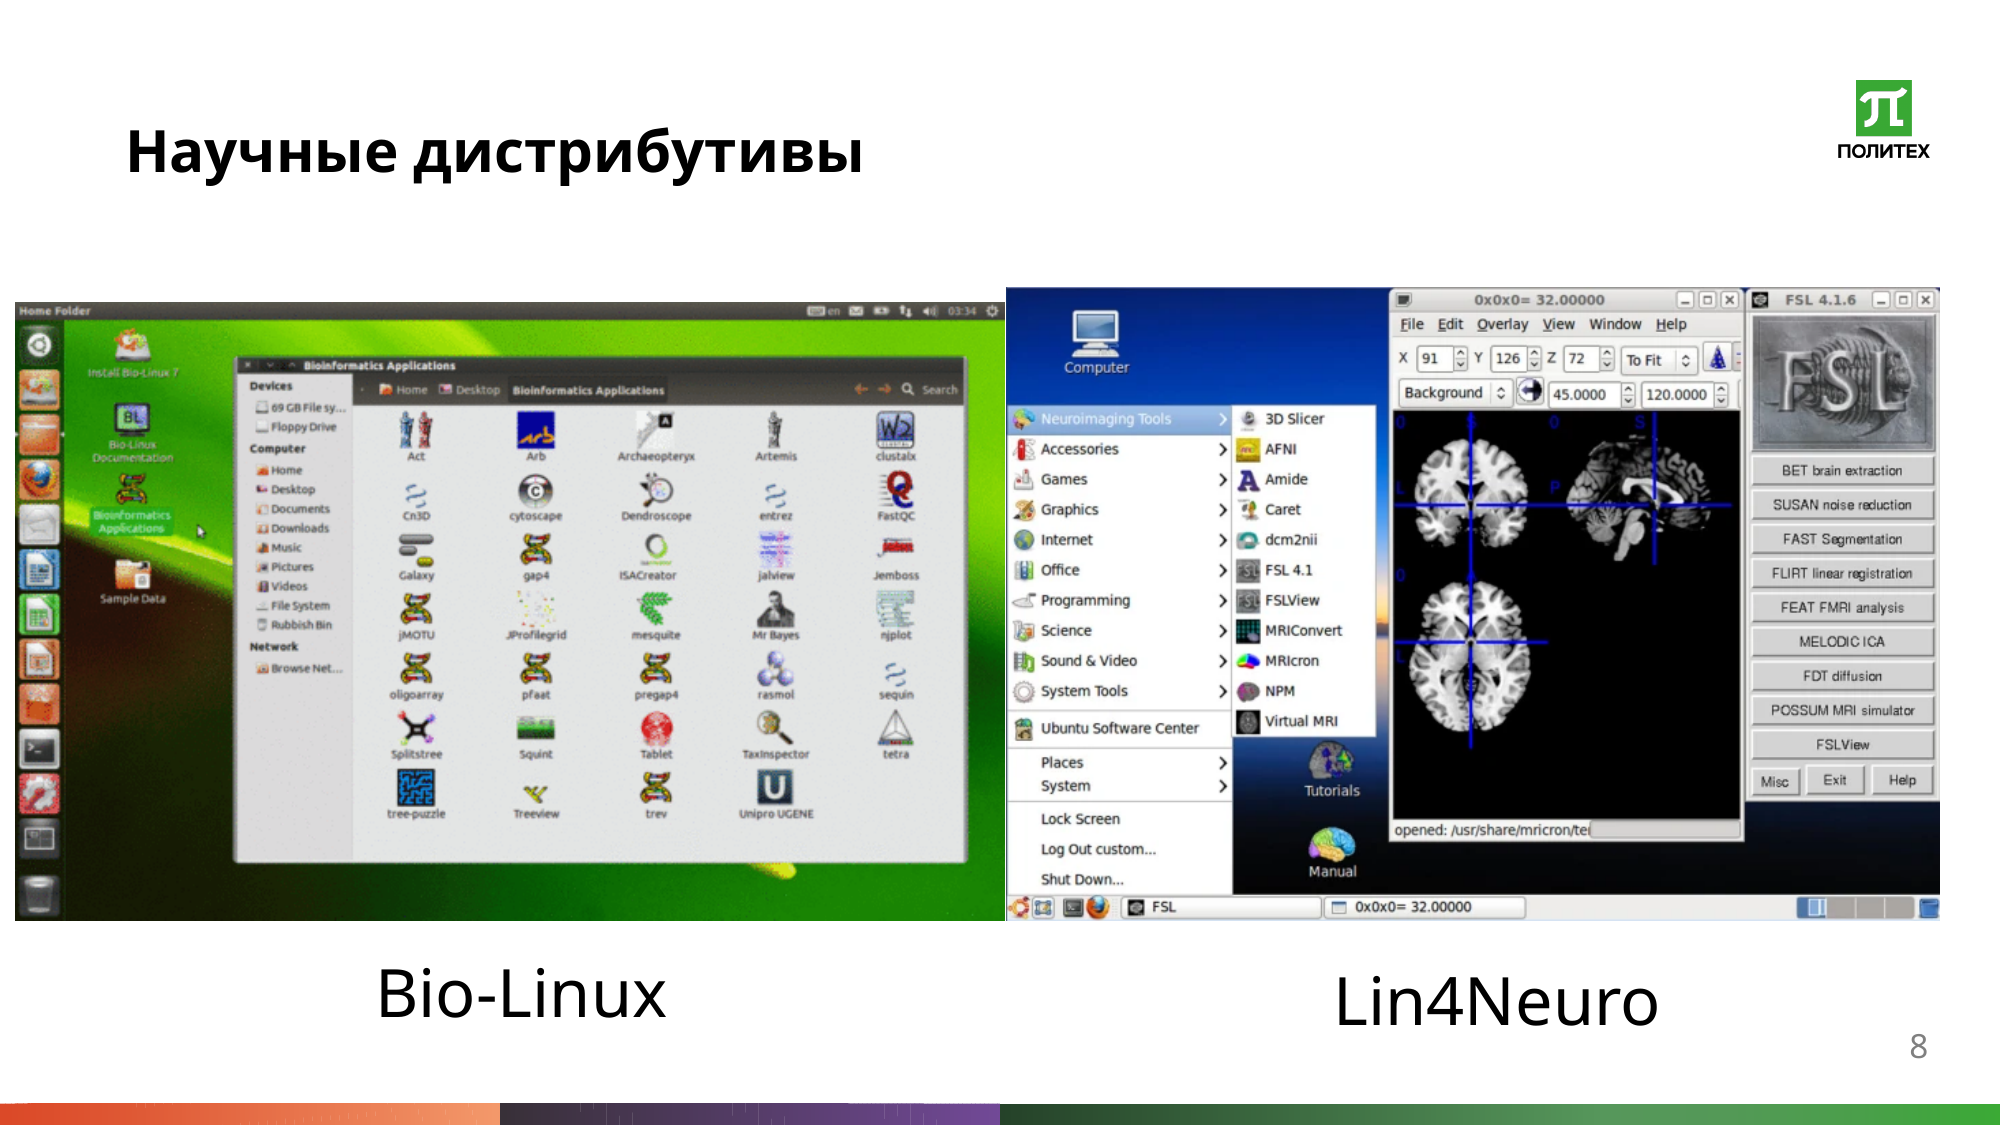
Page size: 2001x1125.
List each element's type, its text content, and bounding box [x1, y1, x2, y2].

picture [1006, 287, 1940, 921]
text_box Lin4Neuro [1333, 909, 2000, 1046]
text_box Научные дистрибутивы [110, 114, 1814, 215]
text_box Bio-Linux [375, 901, 1169, 1038]
slide_number <номер> [1493, 1046, 1944, 1079]
picture [1838, 80, 1930, 158]
picture [15, 302, 1005, 921]
